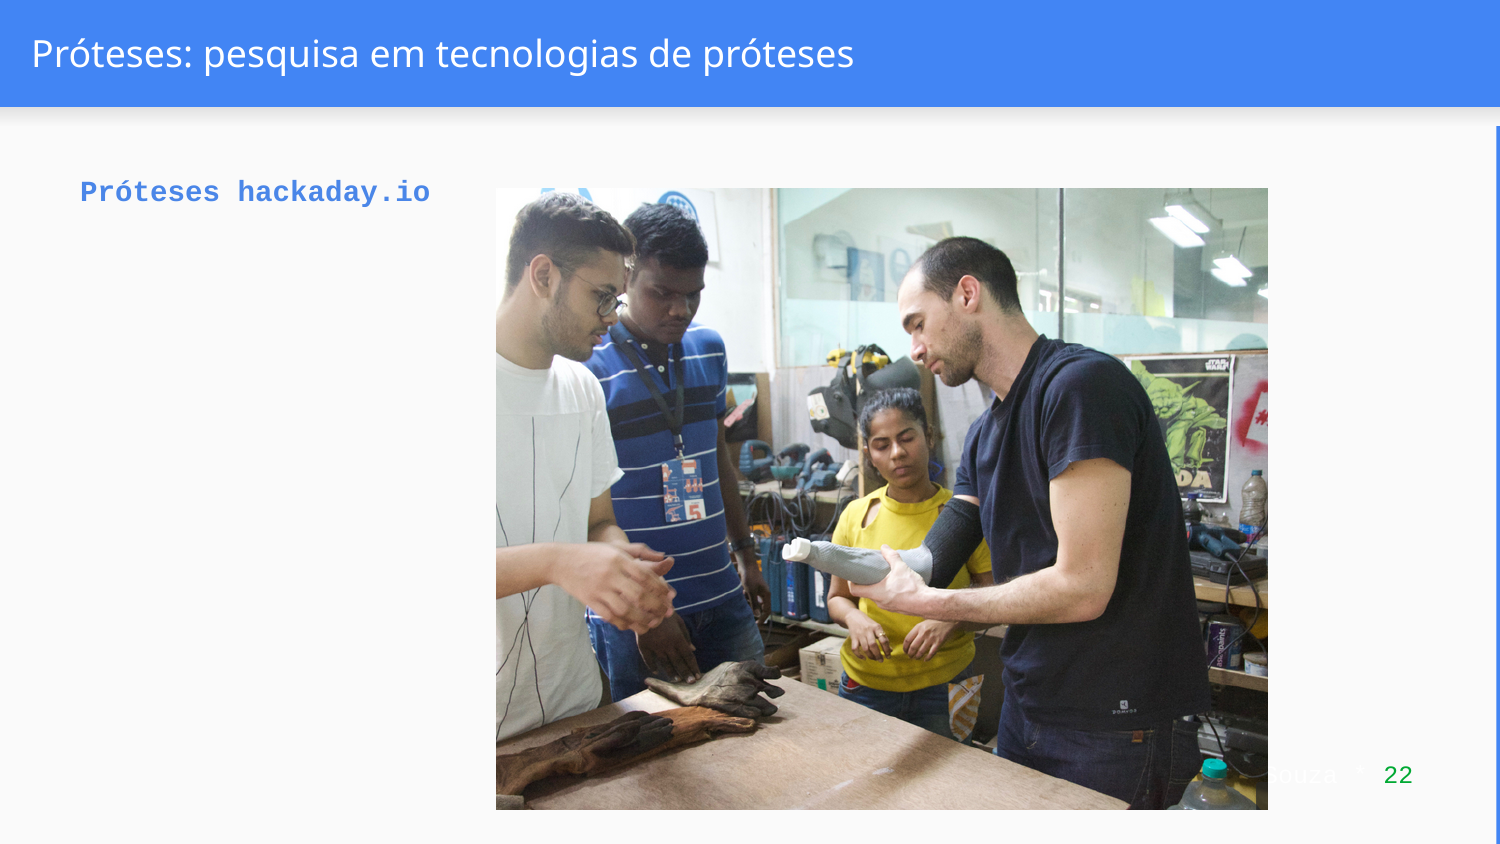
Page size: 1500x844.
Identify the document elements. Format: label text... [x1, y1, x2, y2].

picture [496, 188, 1268, 810]
text_box Próteses hackaday.io [40, 152, 1447, 780]
title Próteses: pesquisa em tecnologias de próteses [16, 2, 1464, 102]
